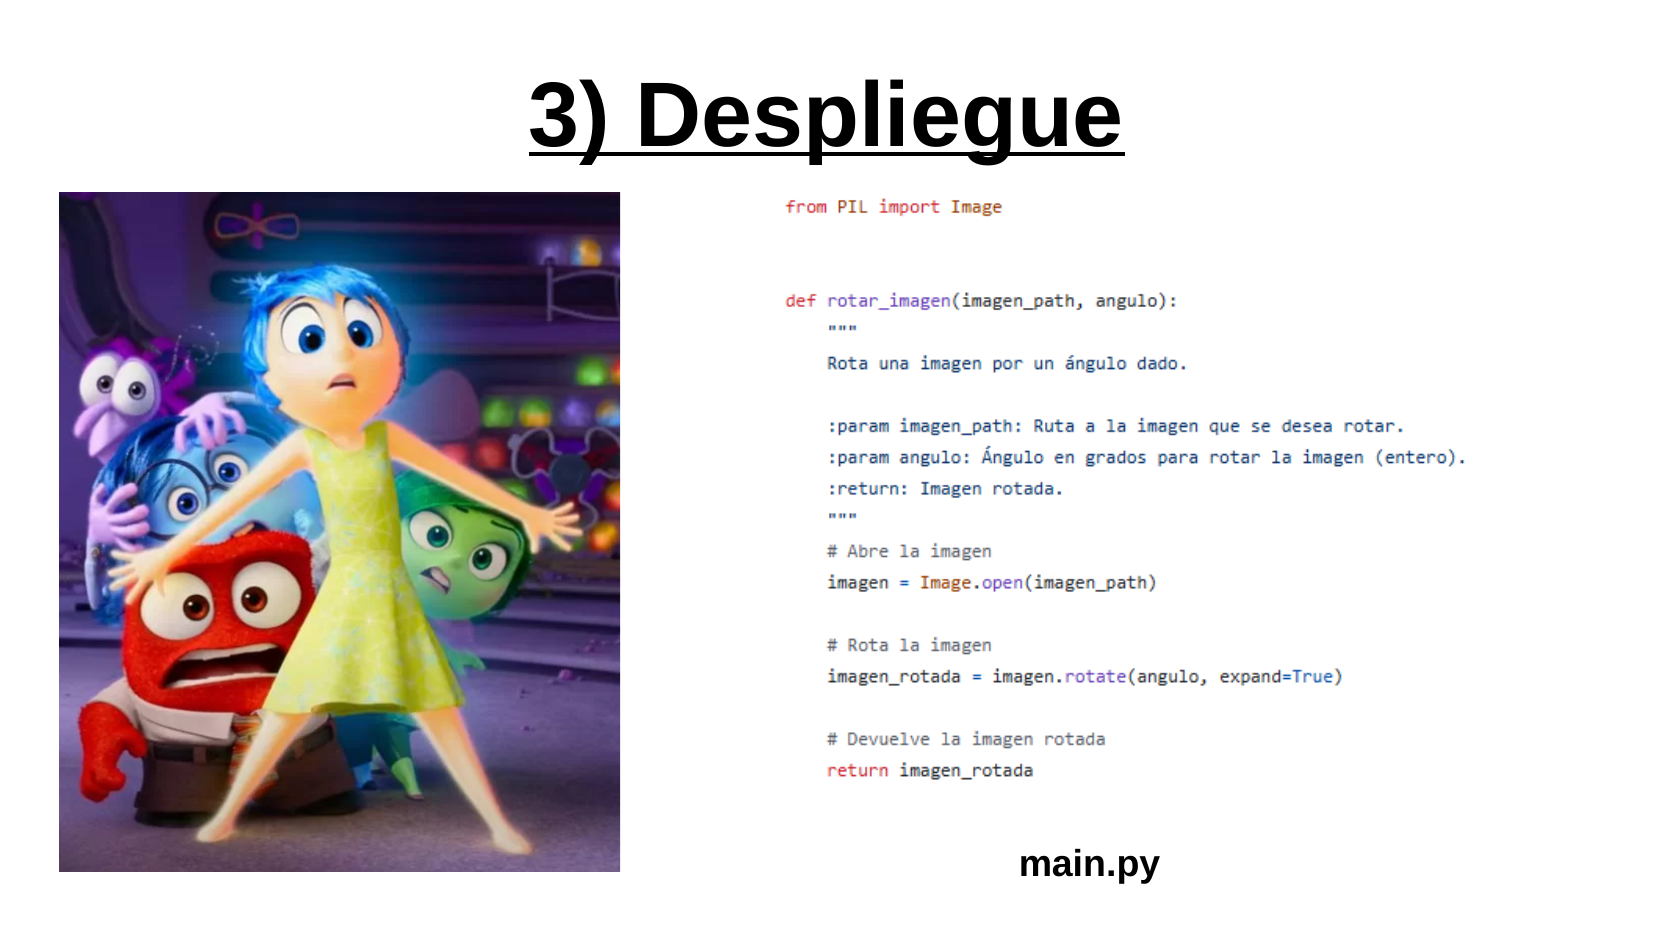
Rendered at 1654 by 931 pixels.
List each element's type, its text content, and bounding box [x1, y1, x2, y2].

text_box main.py [1003, 834, 1211, 892]
title 3) Despliegue [82, 37, 1571, 193]
picture [767, 188, 1498, 797]
picture [59, 192, 621, 872]
